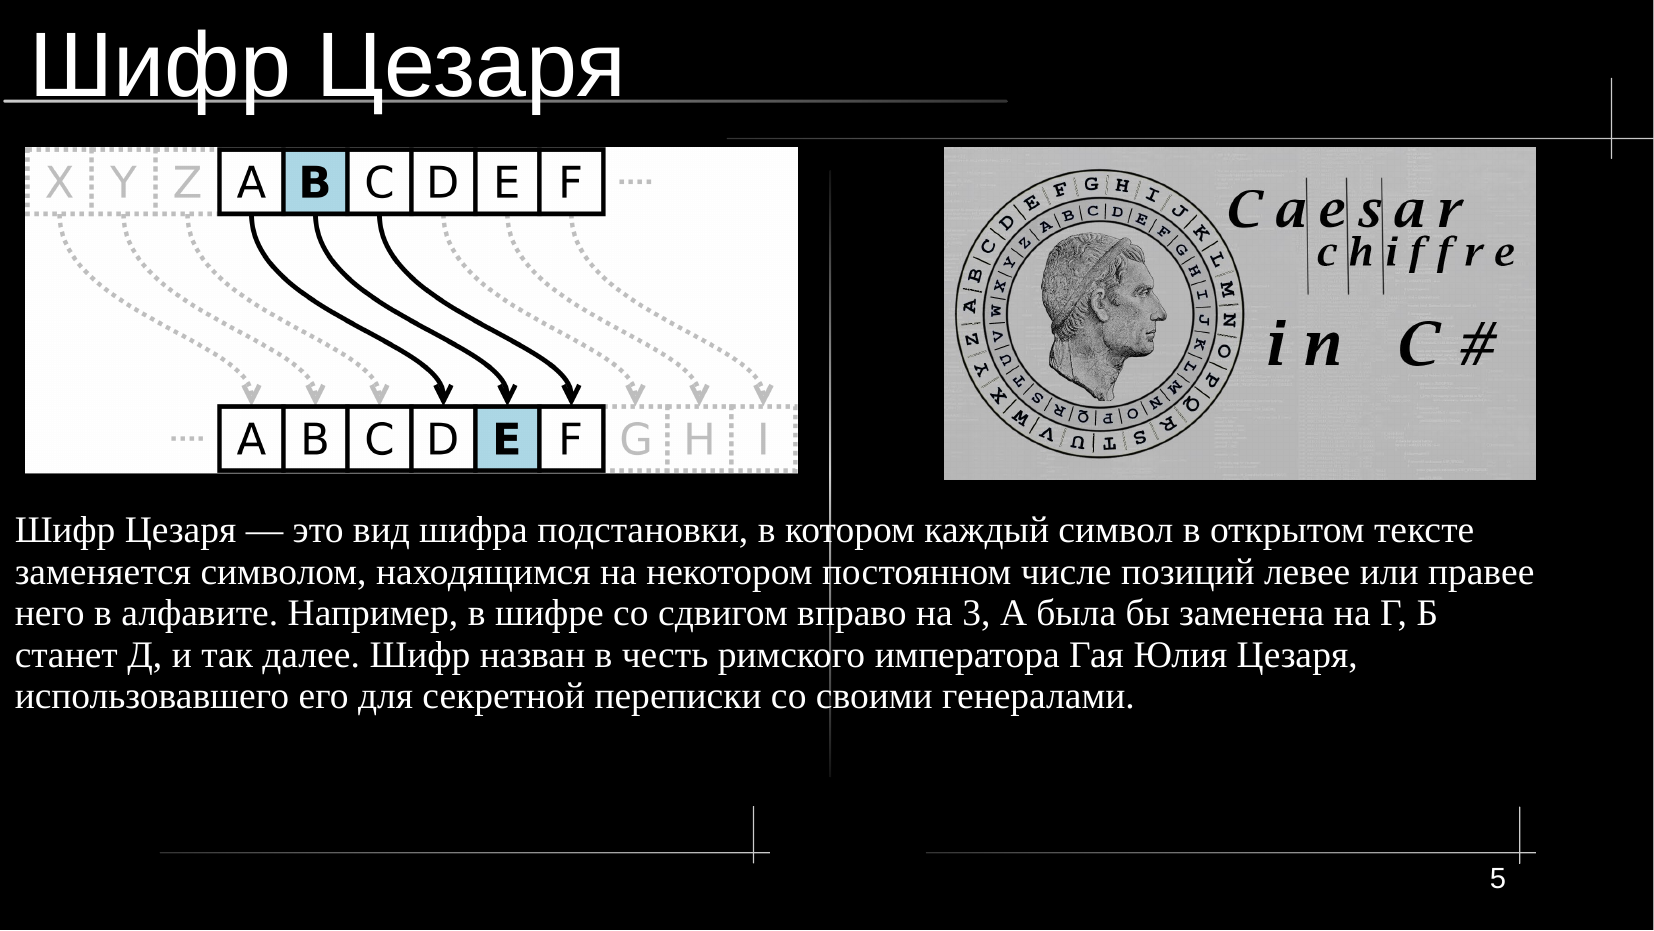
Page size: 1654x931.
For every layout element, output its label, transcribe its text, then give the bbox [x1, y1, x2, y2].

picture [25, 147, 798, 474]
picture [944, 147, 1536, 480]
title Шифр Цезаря [29, 11, 1595, 119]
text_box Шифр Цезаря — это вид шифра подстановки, в котором каждый символ в открытом тексте заменяется символом, находящимся на некотором постоянном числе позиций левее или правее него в алфавите. Например, в шифре со сдвигом вправо на 3, А была бы заменена на Г, Б станет Д, и так далее. Шифр назван в честь римского императора Гая Юлия Цезаря, использовавшего его для секретной переписки со своими генералами. [0, 501, 1565, 931]
